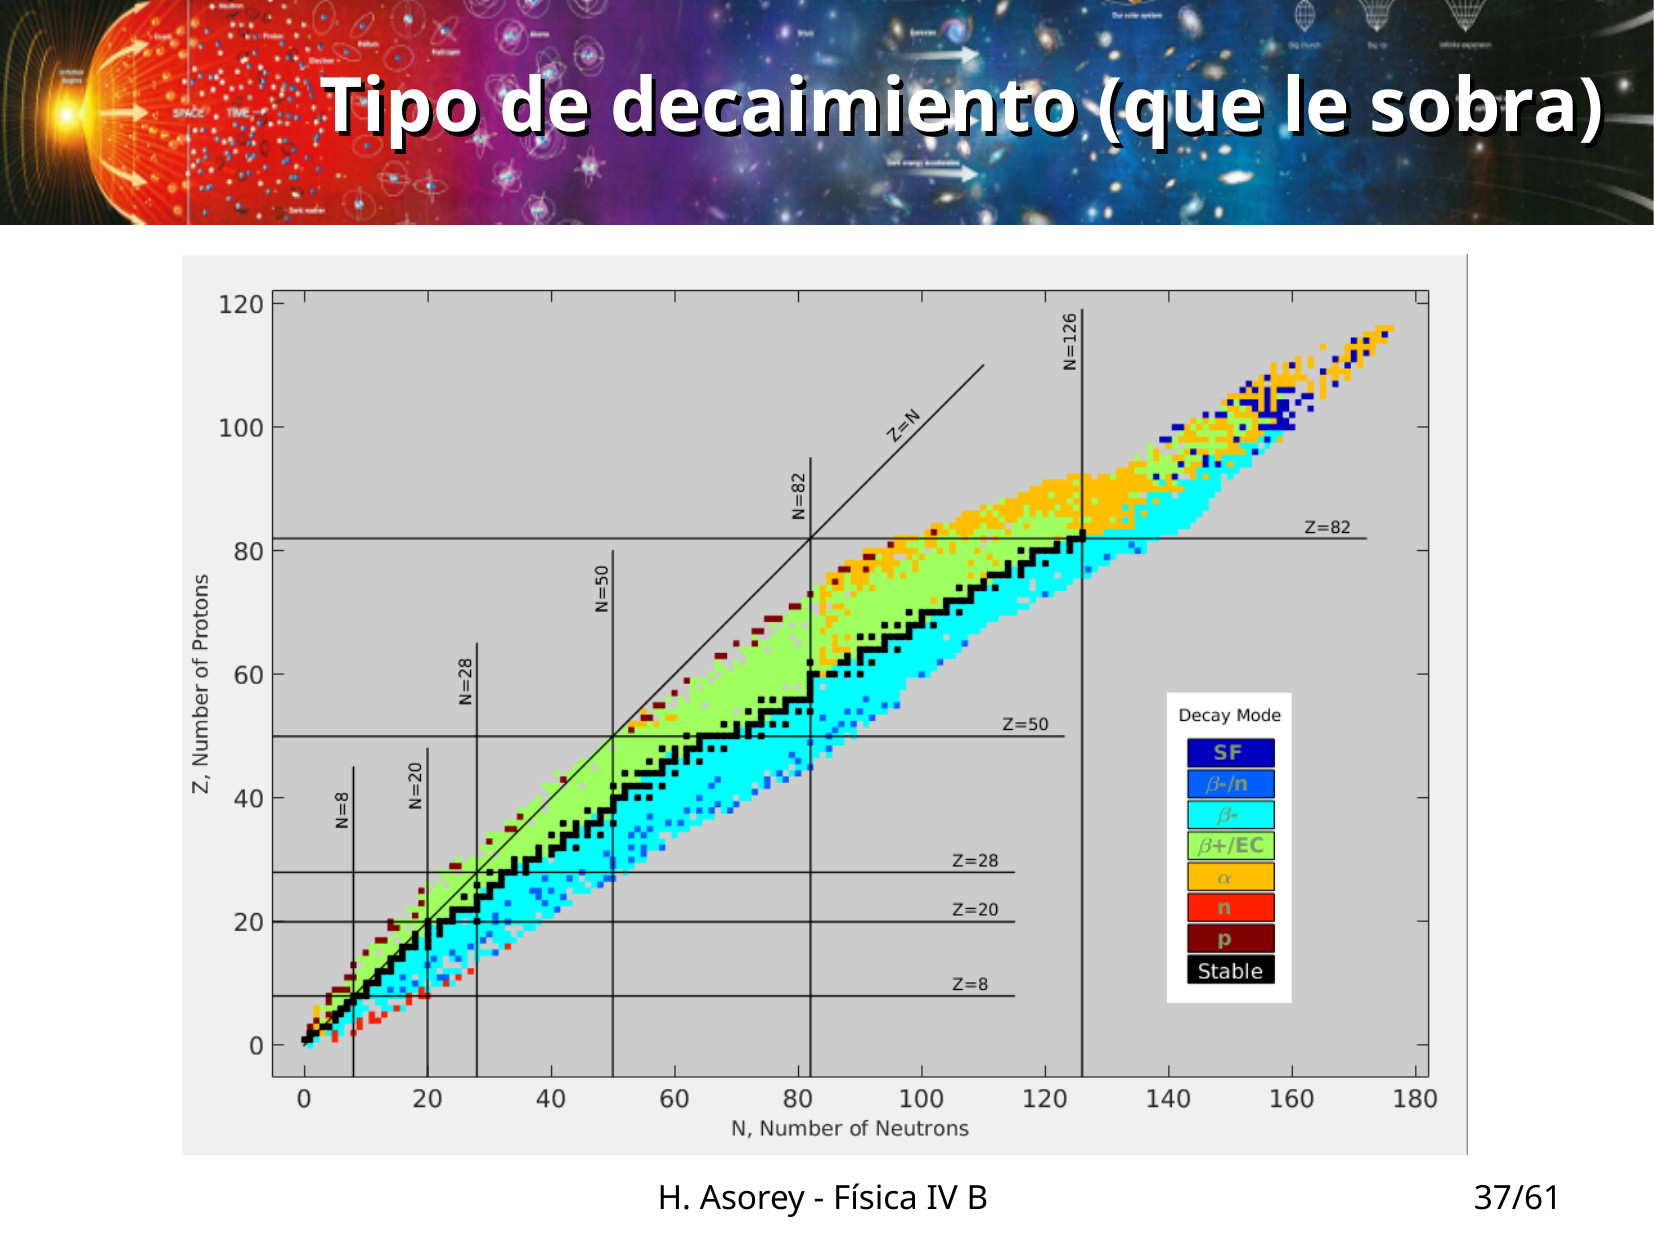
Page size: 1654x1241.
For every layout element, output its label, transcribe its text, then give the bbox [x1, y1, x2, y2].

picture [182, 254, 1468, 1156]
title Tipo de decaimiento (que le sobra) [45, 15, 1606, 191]
picture [0, 0, 1654, 225]
